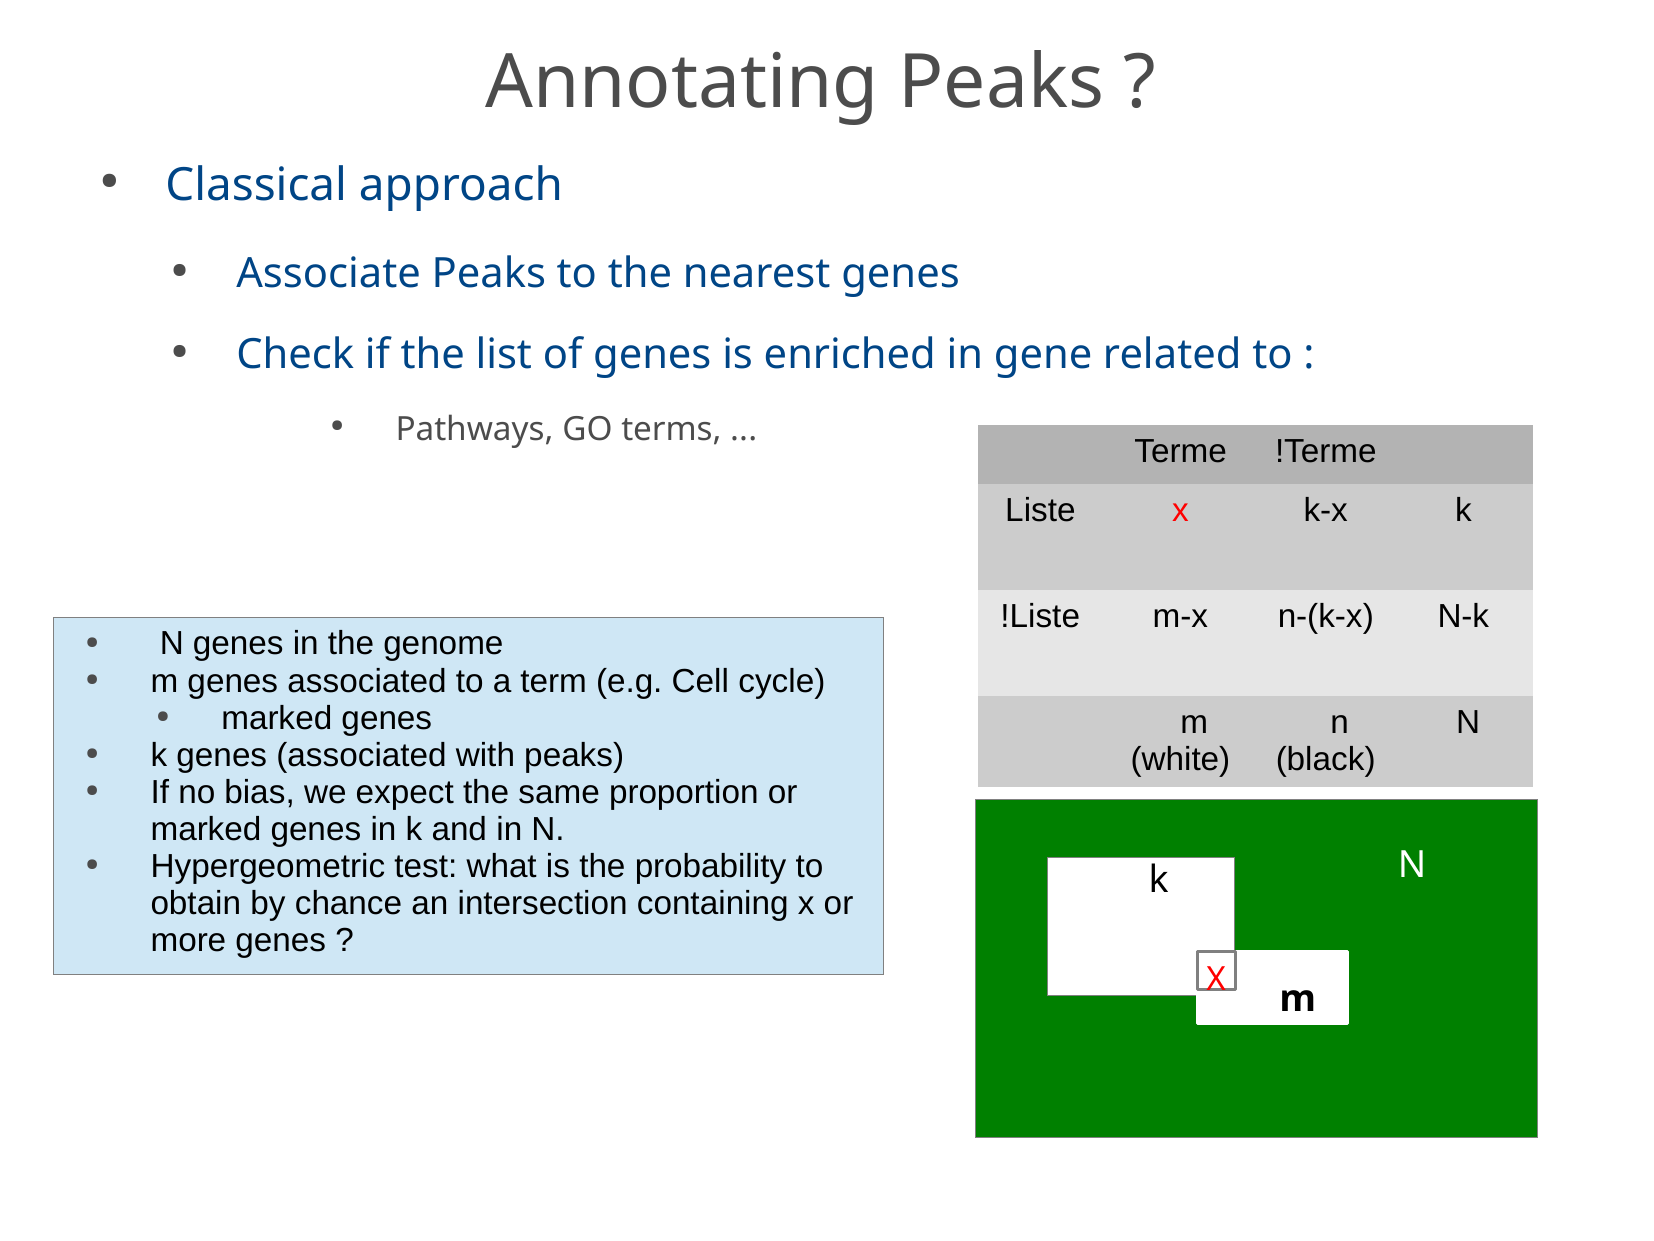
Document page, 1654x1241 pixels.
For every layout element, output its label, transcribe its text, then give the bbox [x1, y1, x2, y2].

table_header Terme [1103, 425, 1258, 484]
table_cell n-(k-x) [1258, 590, 1394, 696]
title Annotating Peaks ? [76, 2, 1565, 154]
table_cell Liste [978, 484, 1103, 590]
text_box N genes in the genome m genes associated to a term (e.g. Cell cycle) marked genes k genes (associated with peaks) If no bias, we expect the same proportion or marked genes in k and in N. Hypergeometric test: what is the probability to obtain by chance an intersection containing x or more genes ? [53, 617, 884, 975]
table_header [978, 425, 1103, 484]
table_cell N [1394, 696, 1533, 787]
text_box [975, 799, 1538, 1138]
table_cell !Liste [978, 590, 1103, 696]
text_box N [1383, 830, 1441, 889]
table_cell m-x [1103, 590, 1258, 696]
table_cell k [1394, 484, 1533, 590]
table_header [1394, 425, 1533, 484]
list Classical approach Associate Peaks to the nearest genes Check if the list of genes is enriched in gene related to : Pathways, GO terms, ... [82, 151, 1538, 871]
table_cell [978, 696, 1103, 787]
text_box m [1264, 964, 1334, 1024]
table_cell x [1103, 484, 1258, 590]
text_box k [1104, 845, 1193, 938]
table_header !Terme [1258, 425, 1394, 484]
table_cell k-x [1258, 484, 1394, 590]
table_cell N-k [1394, 590, 1533, 696]
text_box X [1191, 947, 1245, 1002]
table_cell n (black) [1258, 696, 1394, 787]
table_cell m (white) [1103, 696, 1258, 787]
